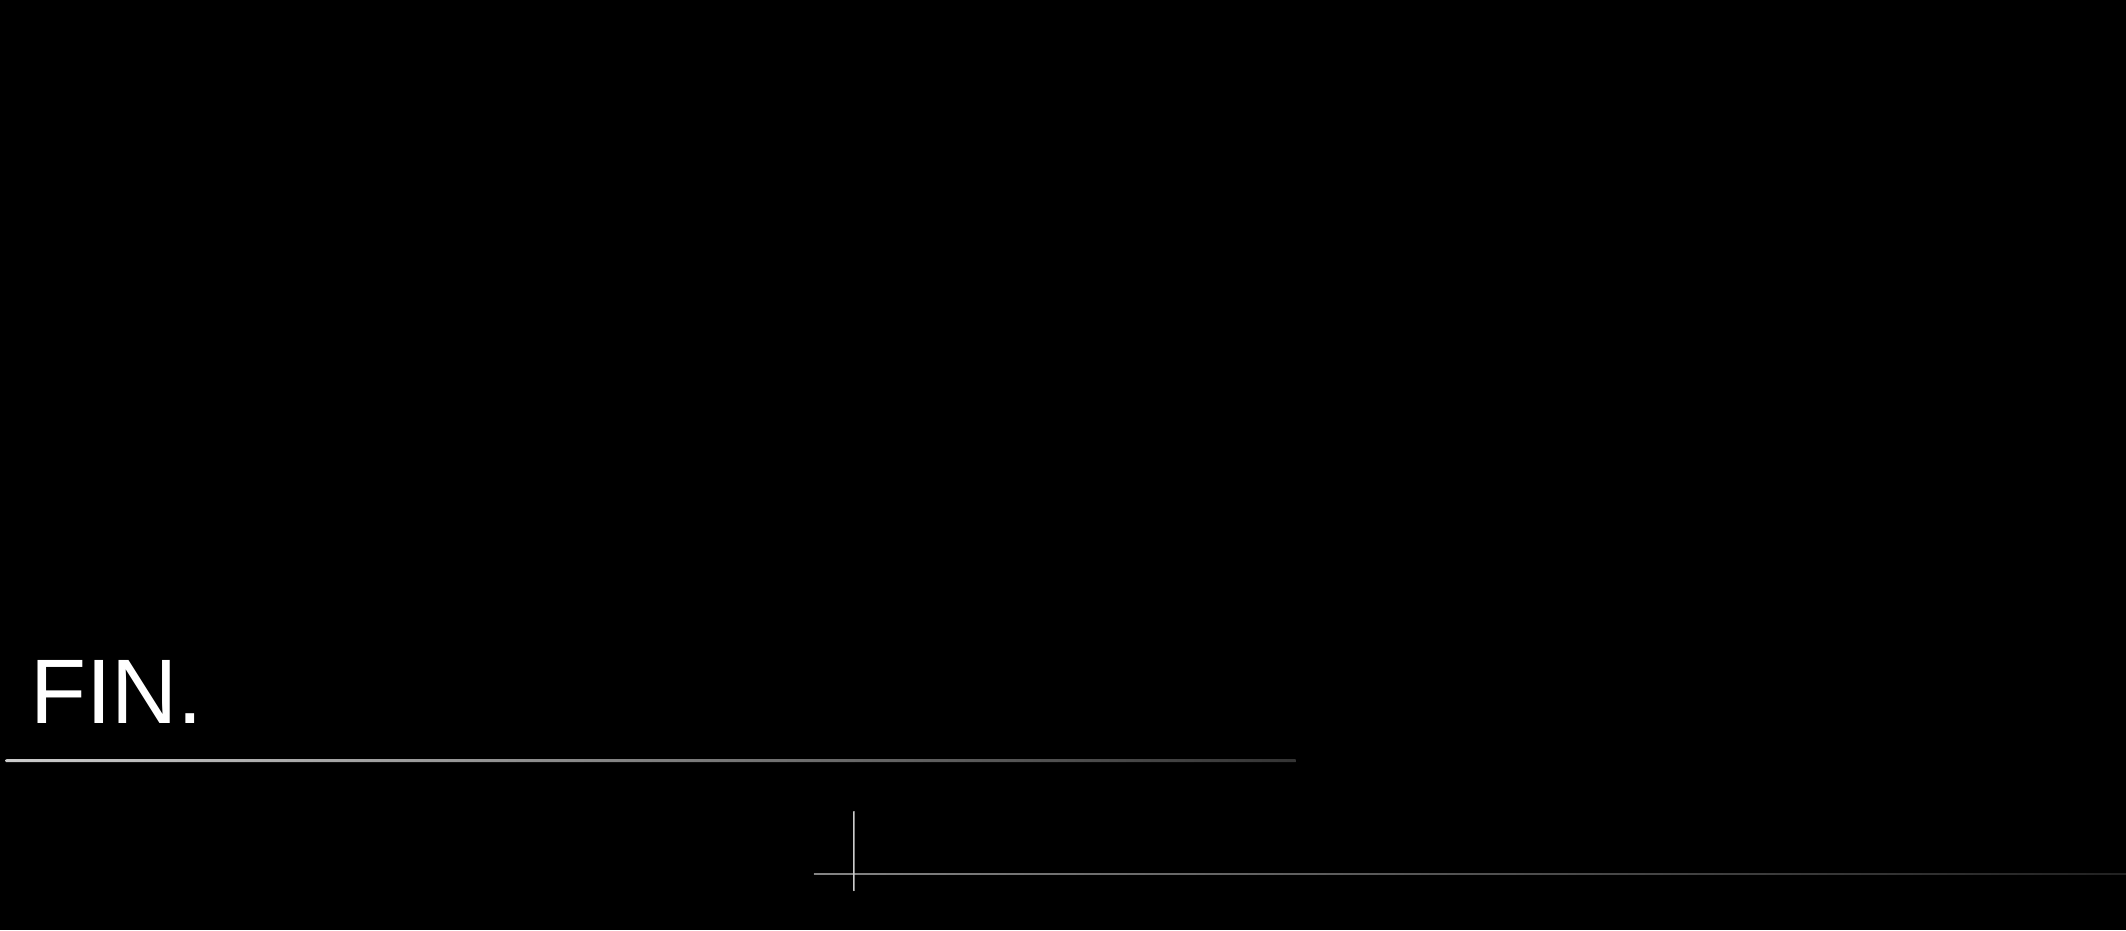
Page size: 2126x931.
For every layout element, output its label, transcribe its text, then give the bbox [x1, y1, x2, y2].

title FIN. [30, 629, 1929, 755]
